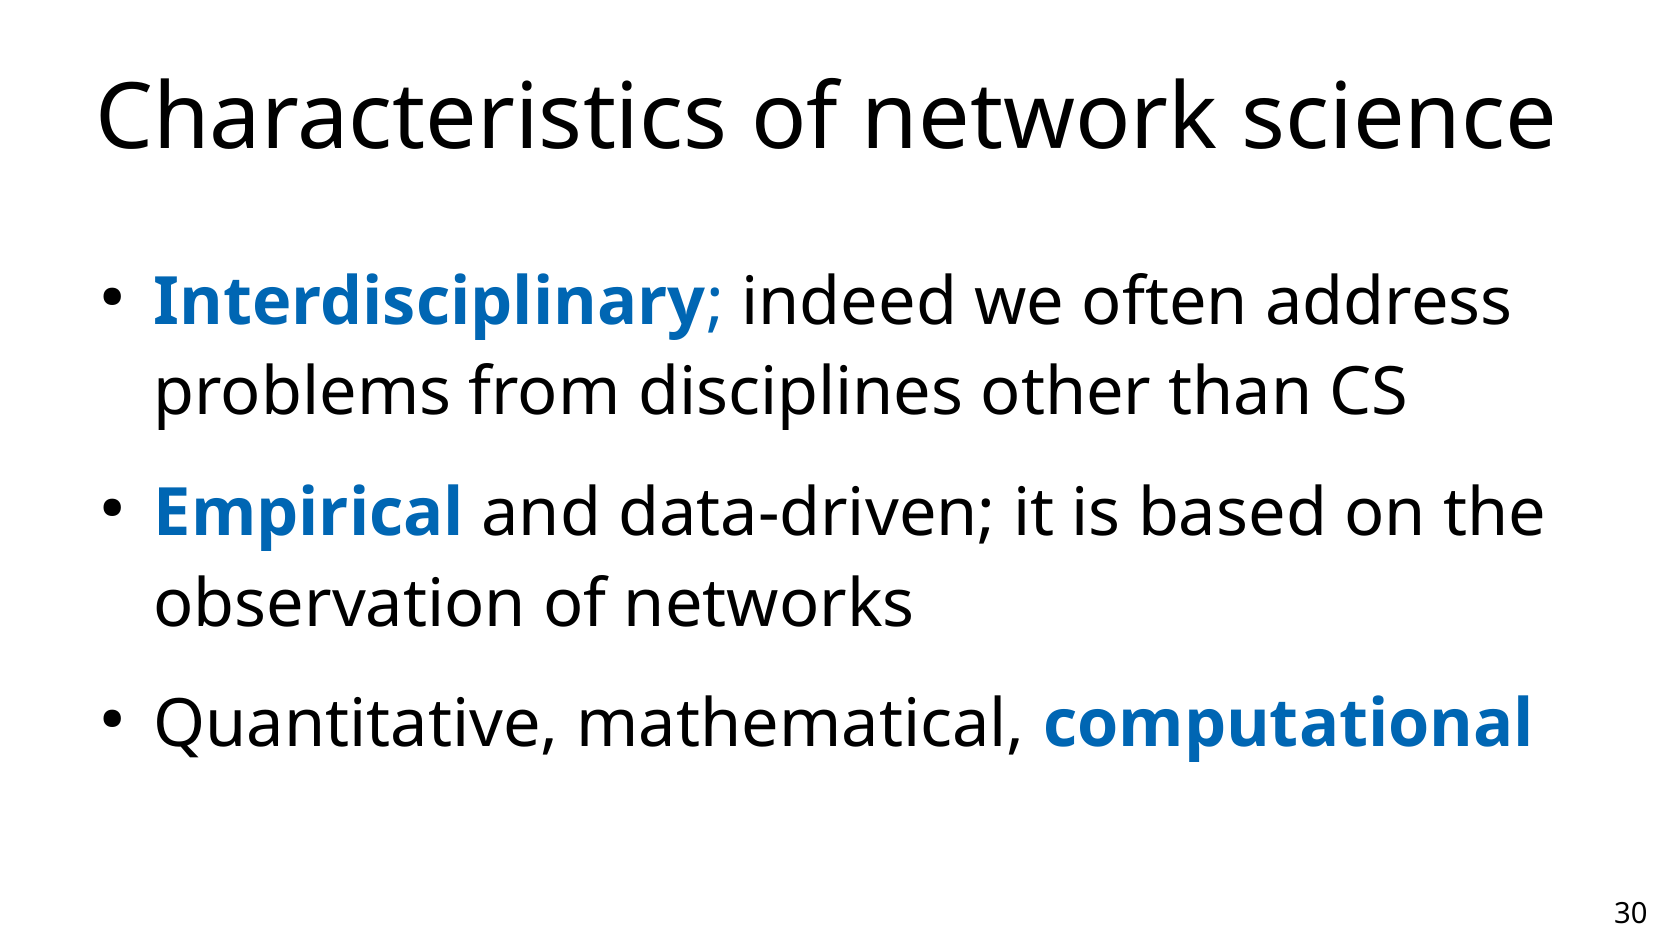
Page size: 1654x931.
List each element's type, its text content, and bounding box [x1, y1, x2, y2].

list Interdisciplinary; indeed we often address problems from disciplines other than CS Empirical and data-driven; it is based on the observation of networks Quantitative, mathematical, computational [82, 253, 1571, 793]
title Characteristics of network science [82, 1, 1571, 226]
